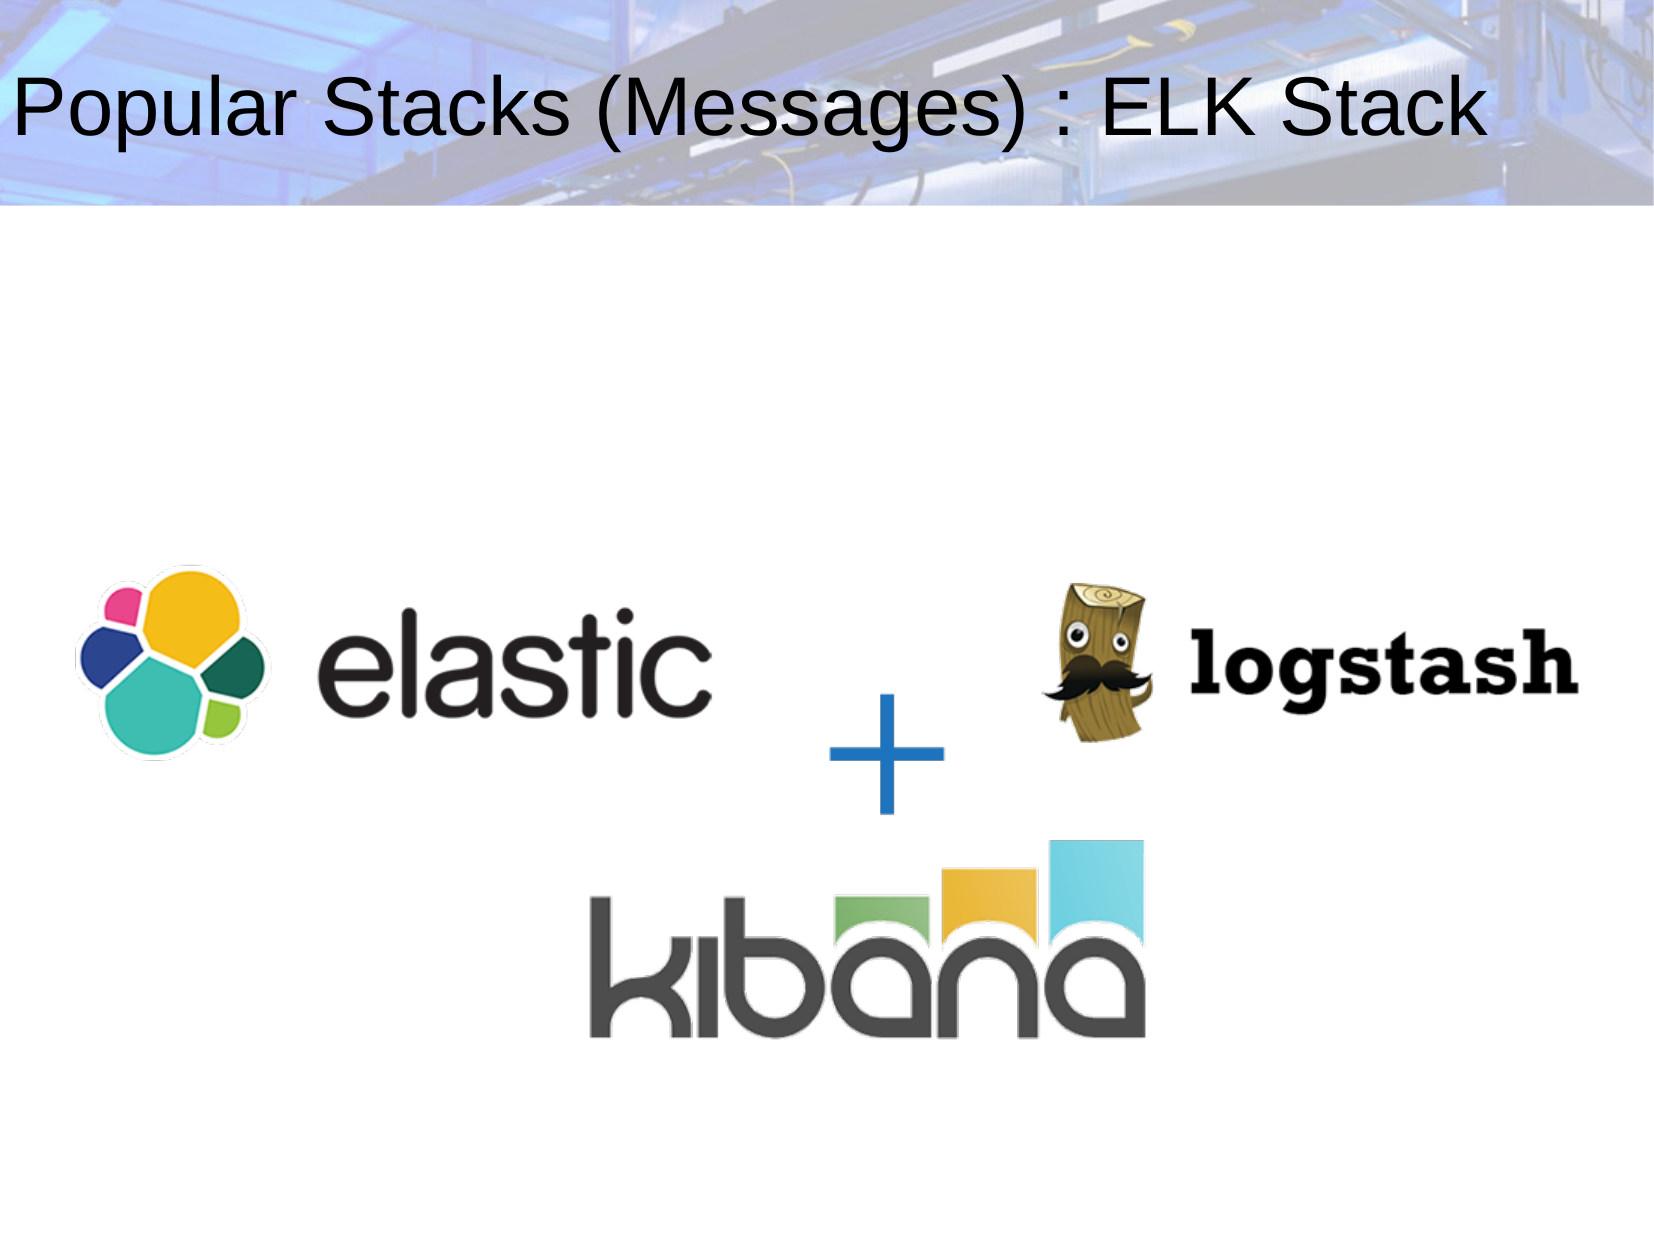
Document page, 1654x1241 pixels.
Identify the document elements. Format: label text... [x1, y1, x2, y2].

picture [0, 0, 1654, 1241]
title Popular Stacks (Messages) : ELK Stack [11, 2, 1501, 211]
